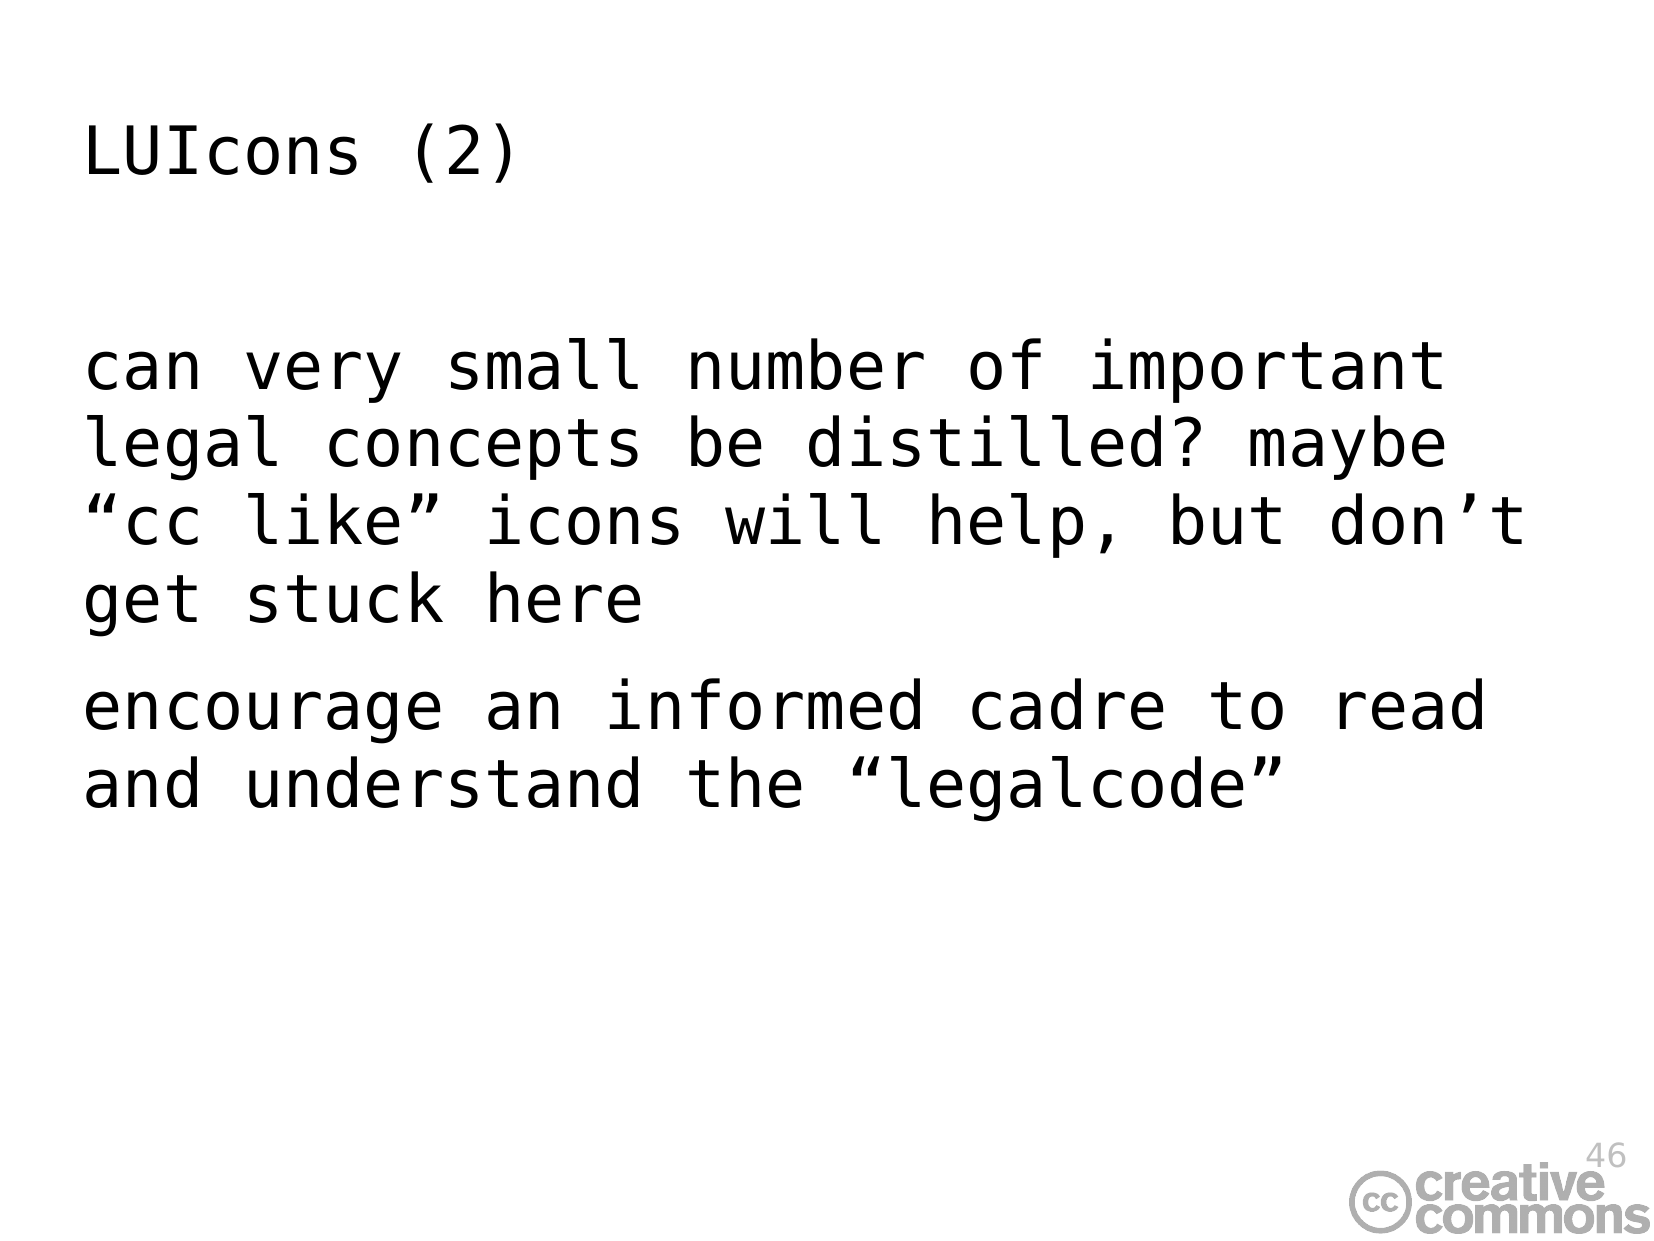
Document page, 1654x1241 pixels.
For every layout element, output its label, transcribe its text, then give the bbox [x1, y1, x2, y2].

picture [1349, 1162, 1650, 1234]
list LUIcons (2) can very small number of important legal concepts be distilled? maybe “cc like” icons will help, but don’t get stuck here encourage an informed cadre to read and understand the “legalcode” [82, 112, 1571, 1109]
